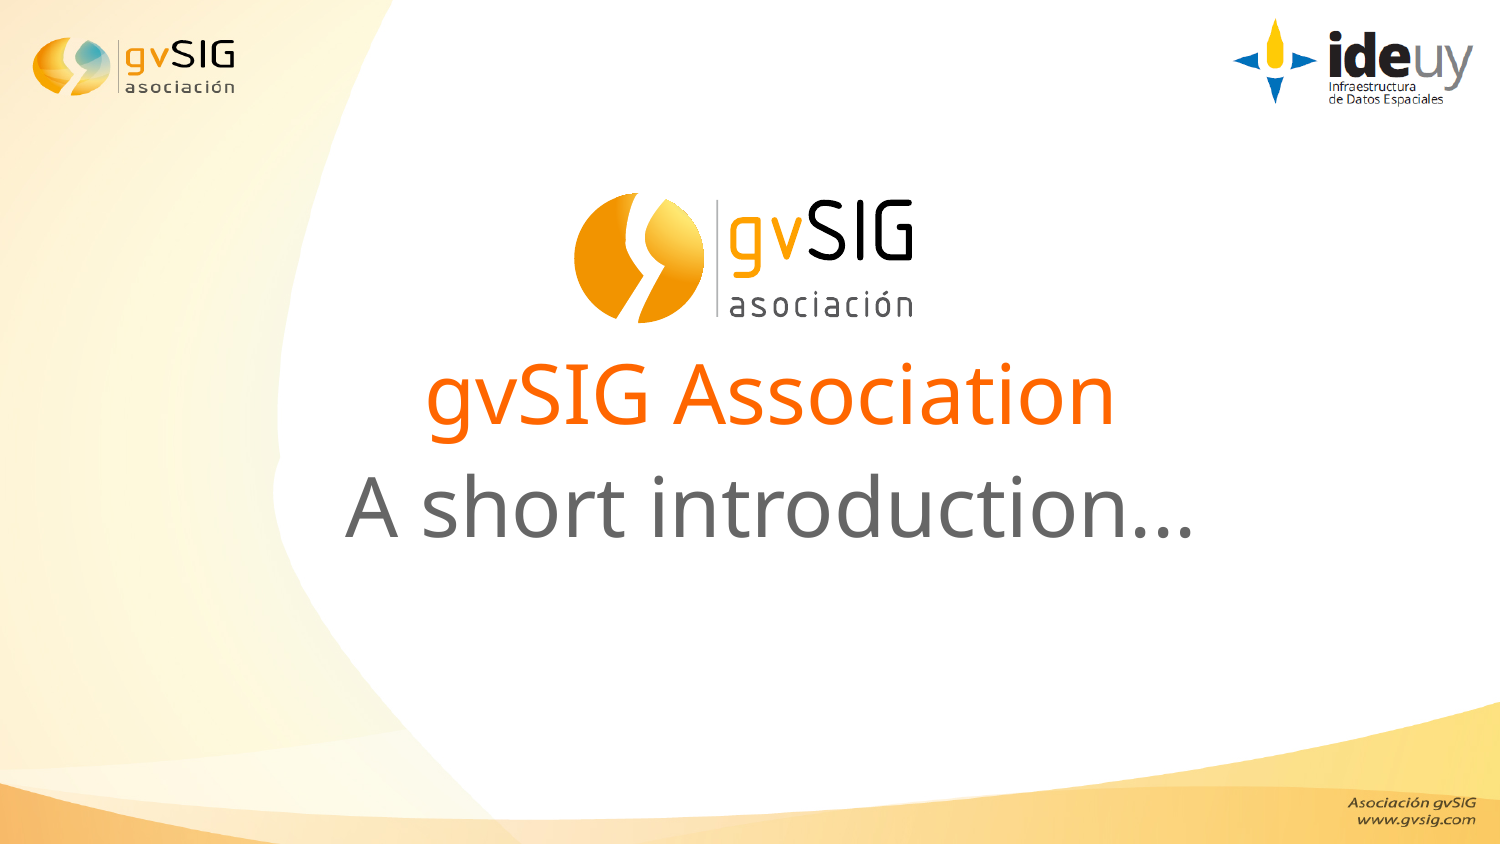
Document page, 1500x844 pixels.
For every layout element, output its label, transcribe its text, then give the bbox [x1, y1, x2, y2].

title gvSIG Association A short introduction... [123, 349, 1420, 548]
picture [0, 0, 1500, 844]
